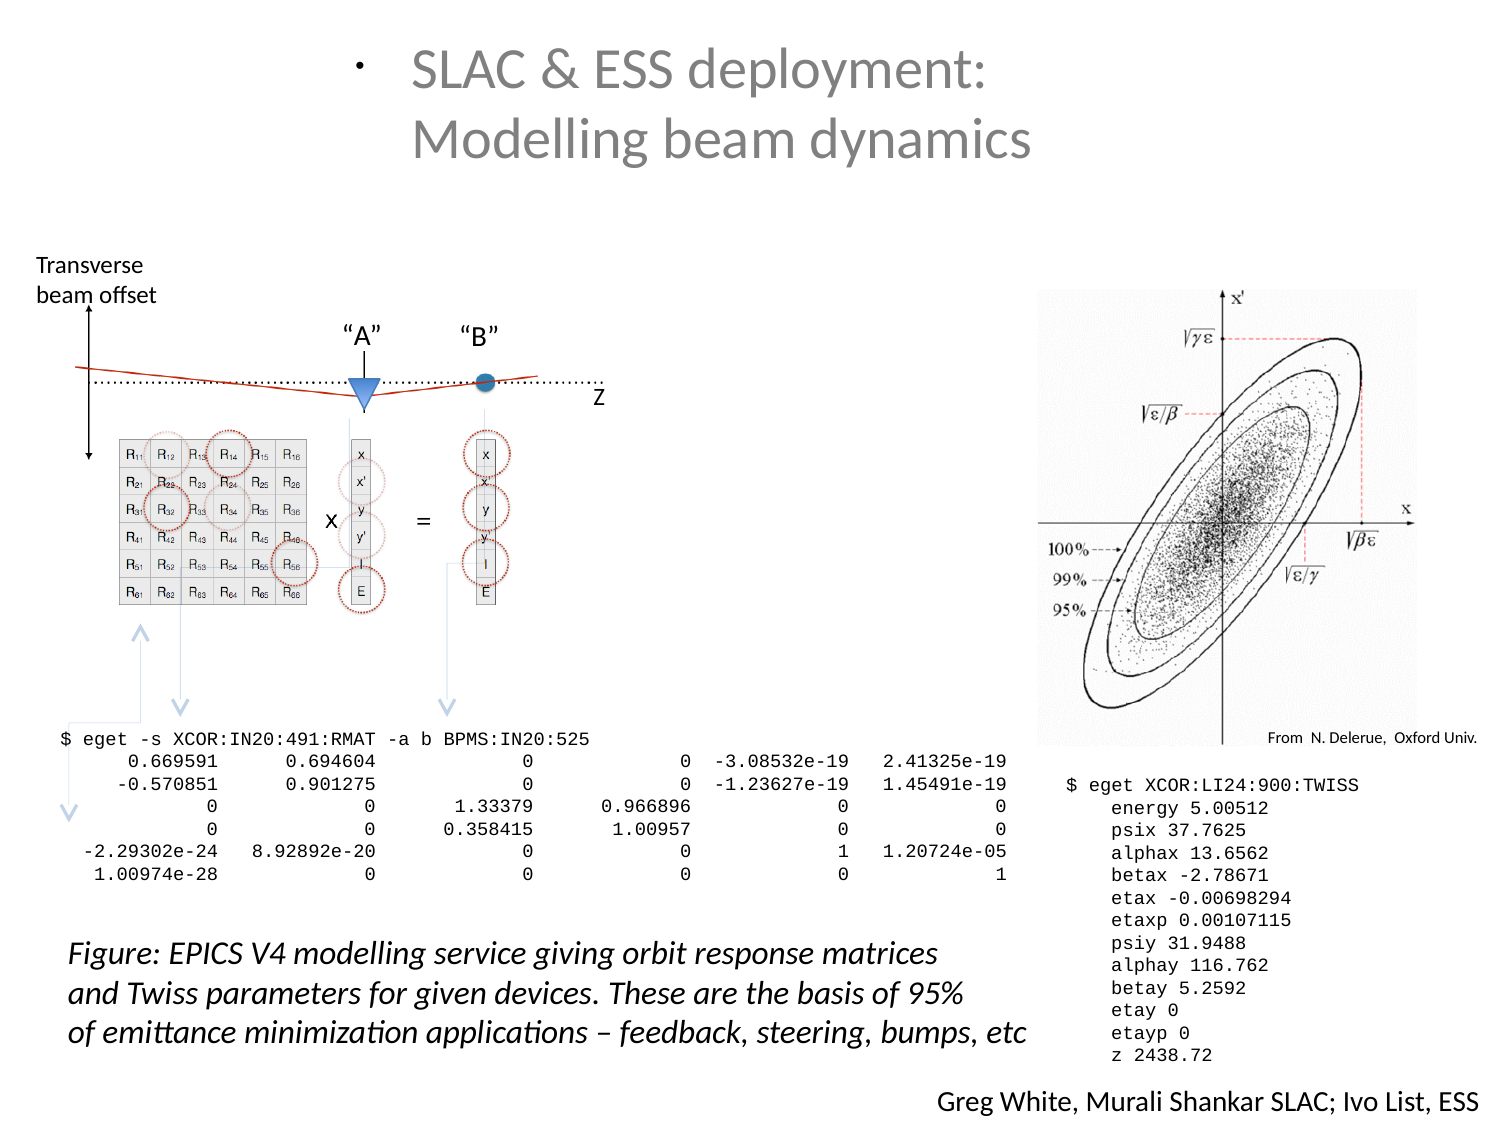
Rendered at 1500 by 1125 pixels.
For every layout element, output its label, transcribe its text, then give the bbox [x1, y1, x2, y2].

text_box [348, 379, 380, 410]
text_box Figure: EPICS V4 modelling service giving orbit response matrices and Twiss parameters for given devices. These are the basis of 95% of emittance minimization applications – feedback, steering, bumps, etc [53, 923, 1044, 1059]
list SLAC & ESS deployment: Modelling beam dynamics [340, 22, 1176, 88]
text_box $ eget -s XCOR:IN20:491:RMAT -a b BPMS:IN20:525 0.669591 0.694604 0 0 -3.08532e-19 2.41325e-19 -0.570851 0.901275 0 0 -1.23627e-19 1.45491e-19 0 0 1.33379 0.966896 0 0 0 0 0.358415 1.00957 0 0 -2.29302e-24 8.92892e-20 0 0 1 1.20724e-05 1.00974e-28 0 0 0 0 1 [45, 719, 1021, 915]
title SLAC and ESS collaboration on EPICS V4 for beam dynamics modelling and infrastructure data [75, 145, 1425, 235]
picture [75, 304, 605, 617]
text_box “A” [326, 308, 404, 359]
text_box “B” [444, 309, 521, 360]
text_box Z [578, 372, 621, 418]
text_box Greg White, Murali Shankar SLAC; Ivo List, ESS [922, 1074, 1495, 1125]
text_box From N. Delerue, Oxford Univ. [1253, 719, 1494, 755]
text_box Transverse beam offset [21, 241, 179, 317]
picture [1025, 283, 1418, 747]
text_box $ eget XCOR:LI24:900:TWISS energy 5.00512 psix 37.7625 alphax 13.6562 betax -2.78671 etax -0.00698294 etaxp 0.00107115 psiy 31.9488 alphay 116.762 betay 5.2592 etay 0 etayp 0 z 2438.72 [1051, 765, 1374, 1073]
